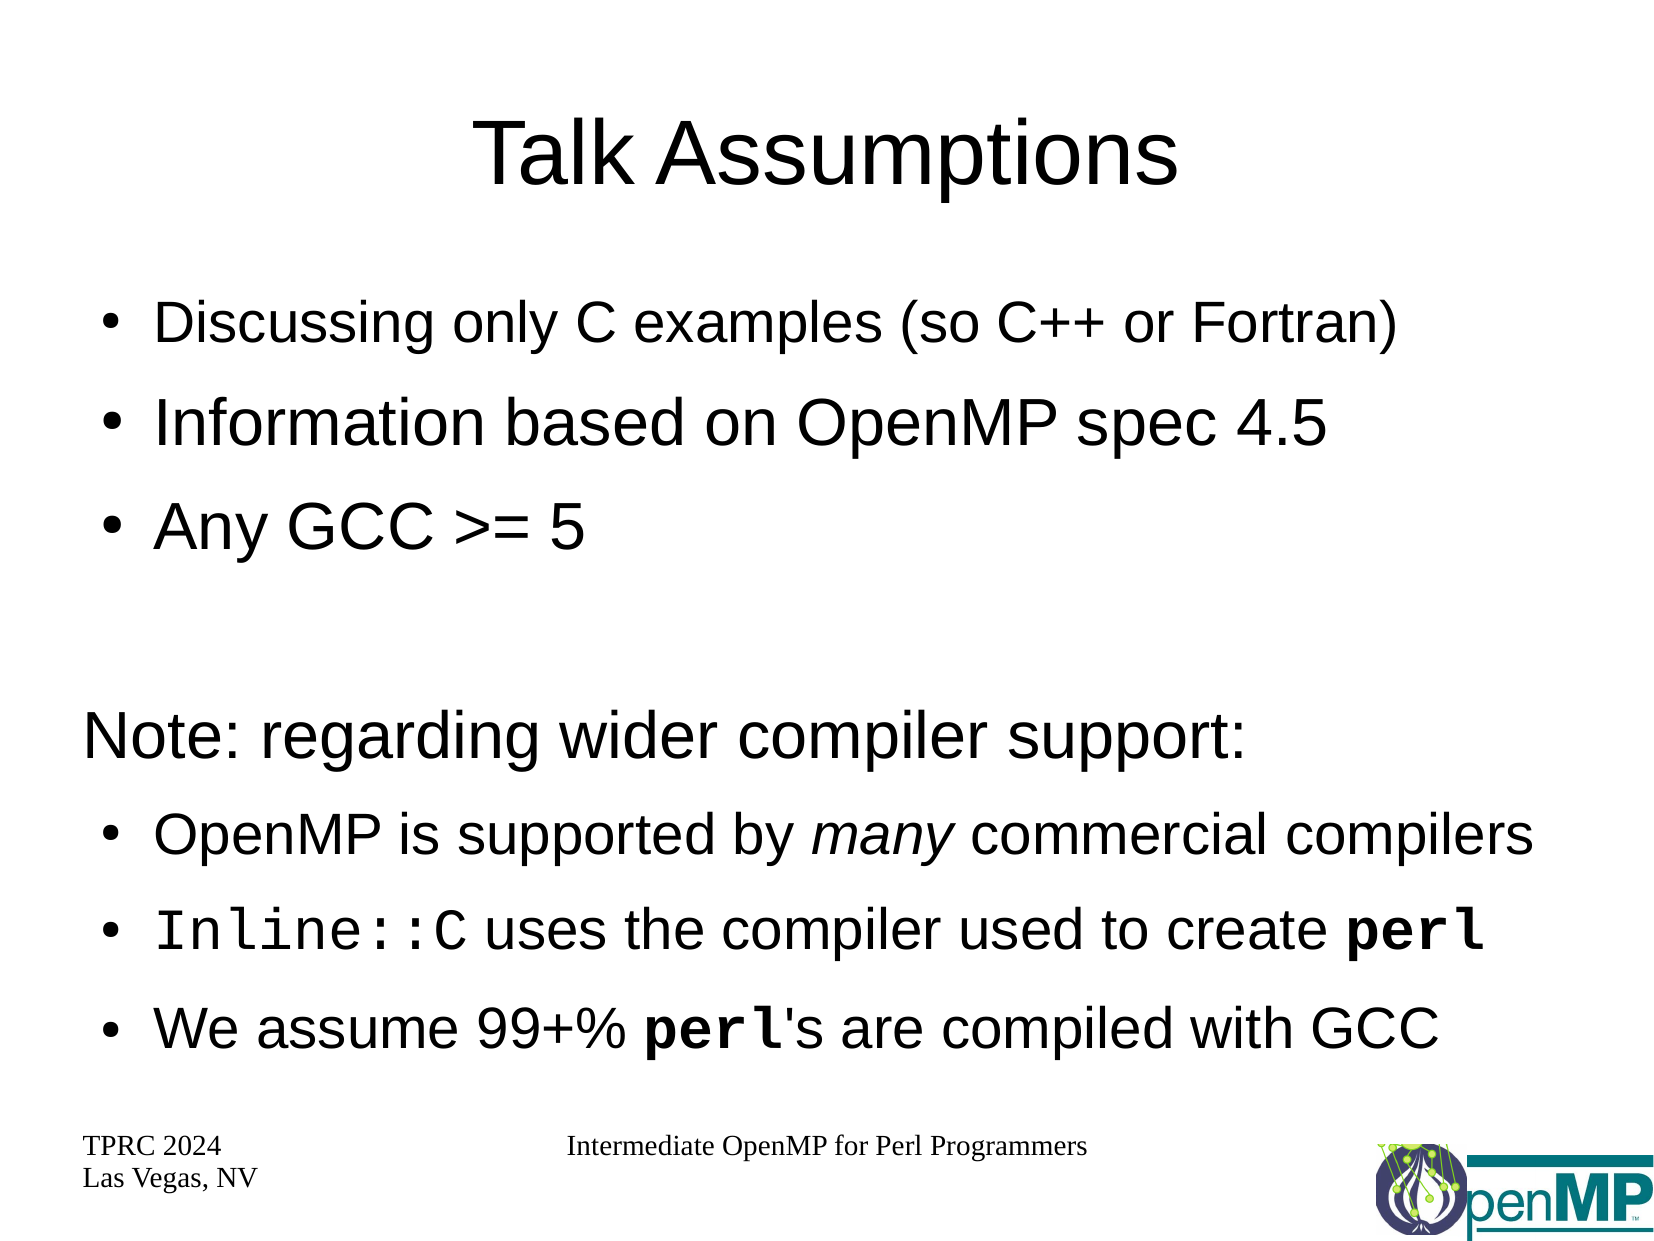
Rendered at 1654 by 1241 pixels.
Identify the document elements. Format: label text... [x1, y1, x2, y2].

picture [1376, 1144, 1654, 1241]
title Talk Assumptions [82, 49, 1571, 257]
list Discussing only C examples (so C++ or Fortran) Information based on OpenMP spec 4.5 Any GCC >= 5 Note: regarding wider compiler support: OpenMP is supported by many commercial compilers Inline::C uses the compiler used to create perl We assume 99+% perl's are compiled with GCC [82, 290, 1571, 1109]
